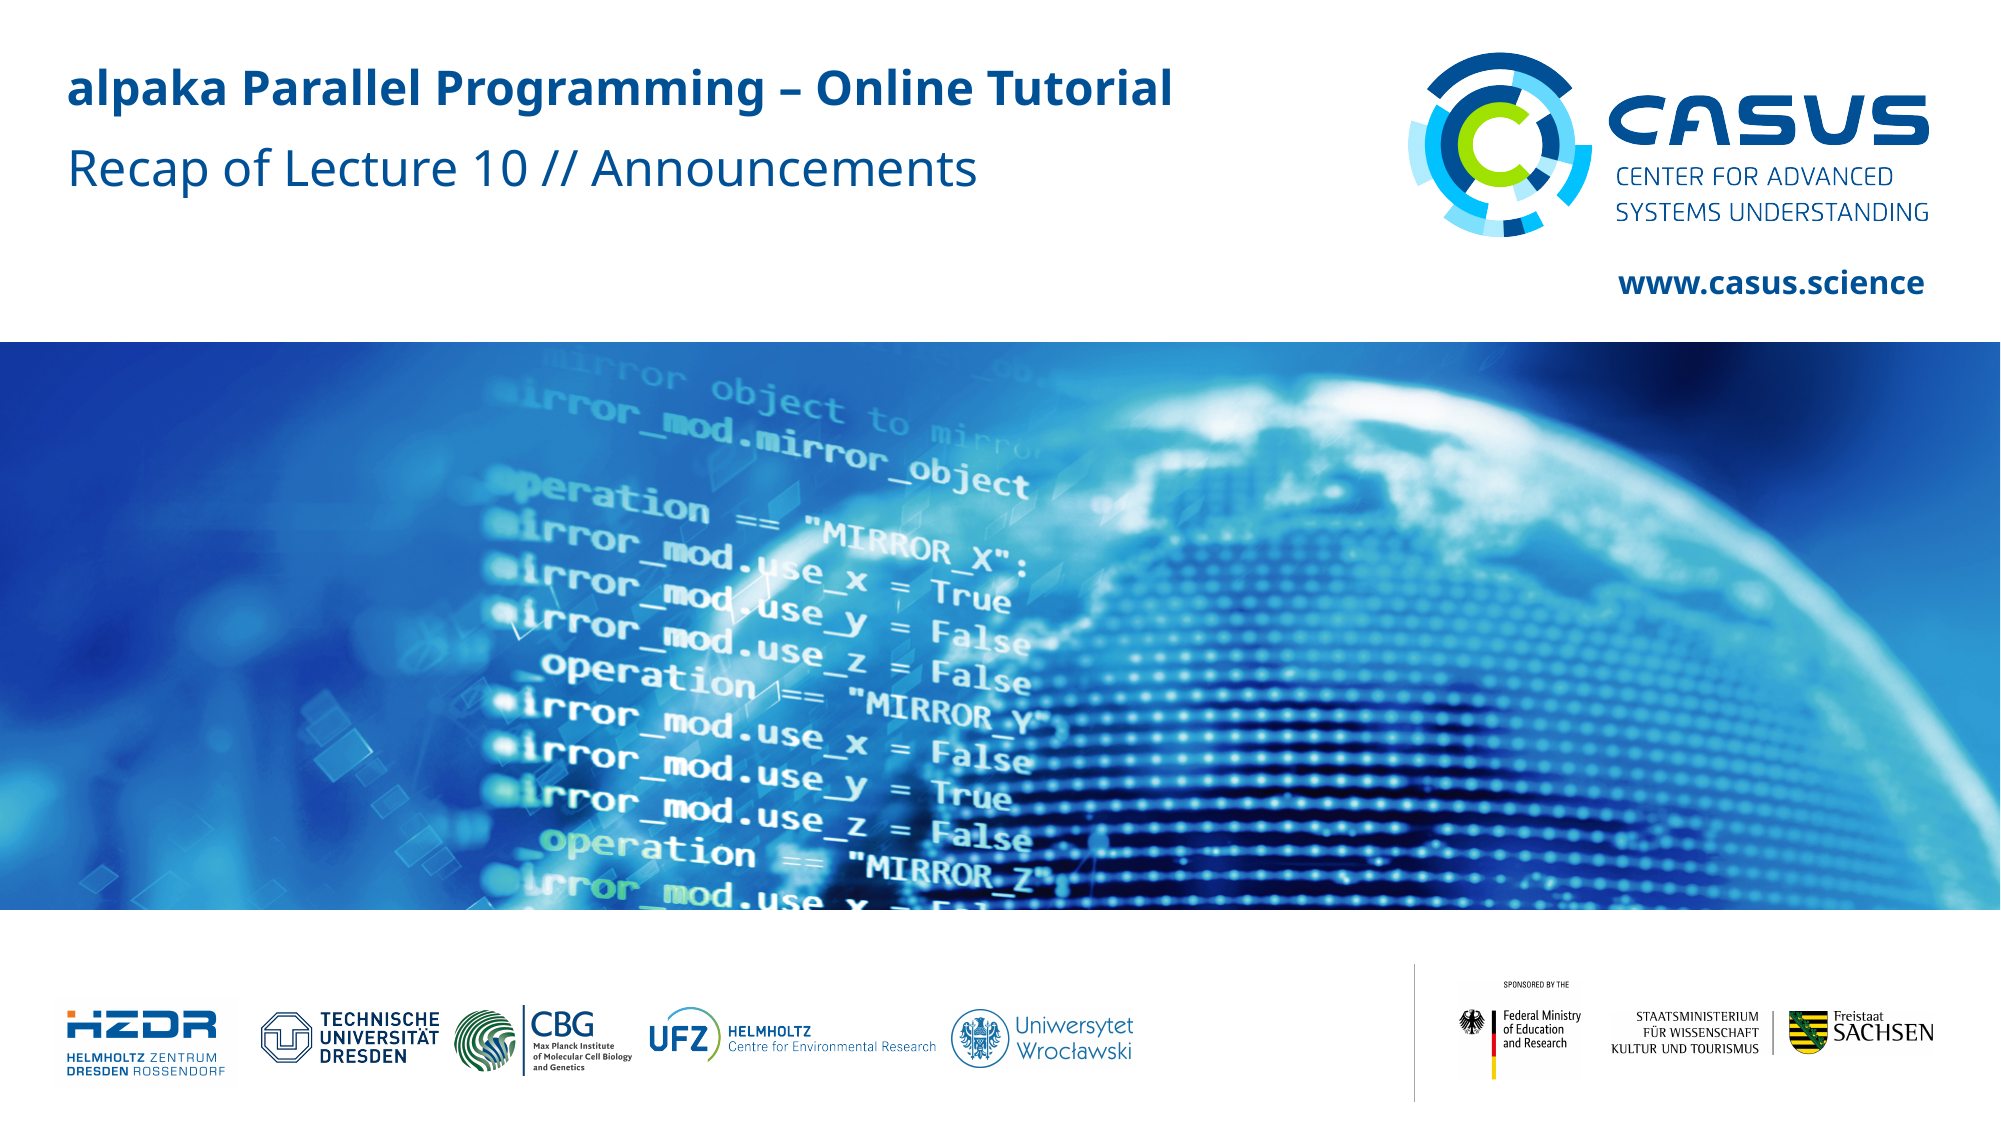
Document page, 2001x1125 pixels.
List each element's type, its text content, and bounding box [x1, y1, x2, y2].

picture [1611, 1011, 1933, 1055]
picture [1408, 52, 1929, 238]
picture [1458, 980, 1581, 1080]
title alpaka Parallel Programming – Online Tutorial [66, 53, 1389, 122]
subtitle Recap of Lecture 10 // Announcements [67, 132, 1390, 202]
picture [261, 1012, 439, 1063]
picture [0, 342, 2001, 910]
picture [54, 997, 238, 1089]
picture [454, 982, 1133, 1084]
